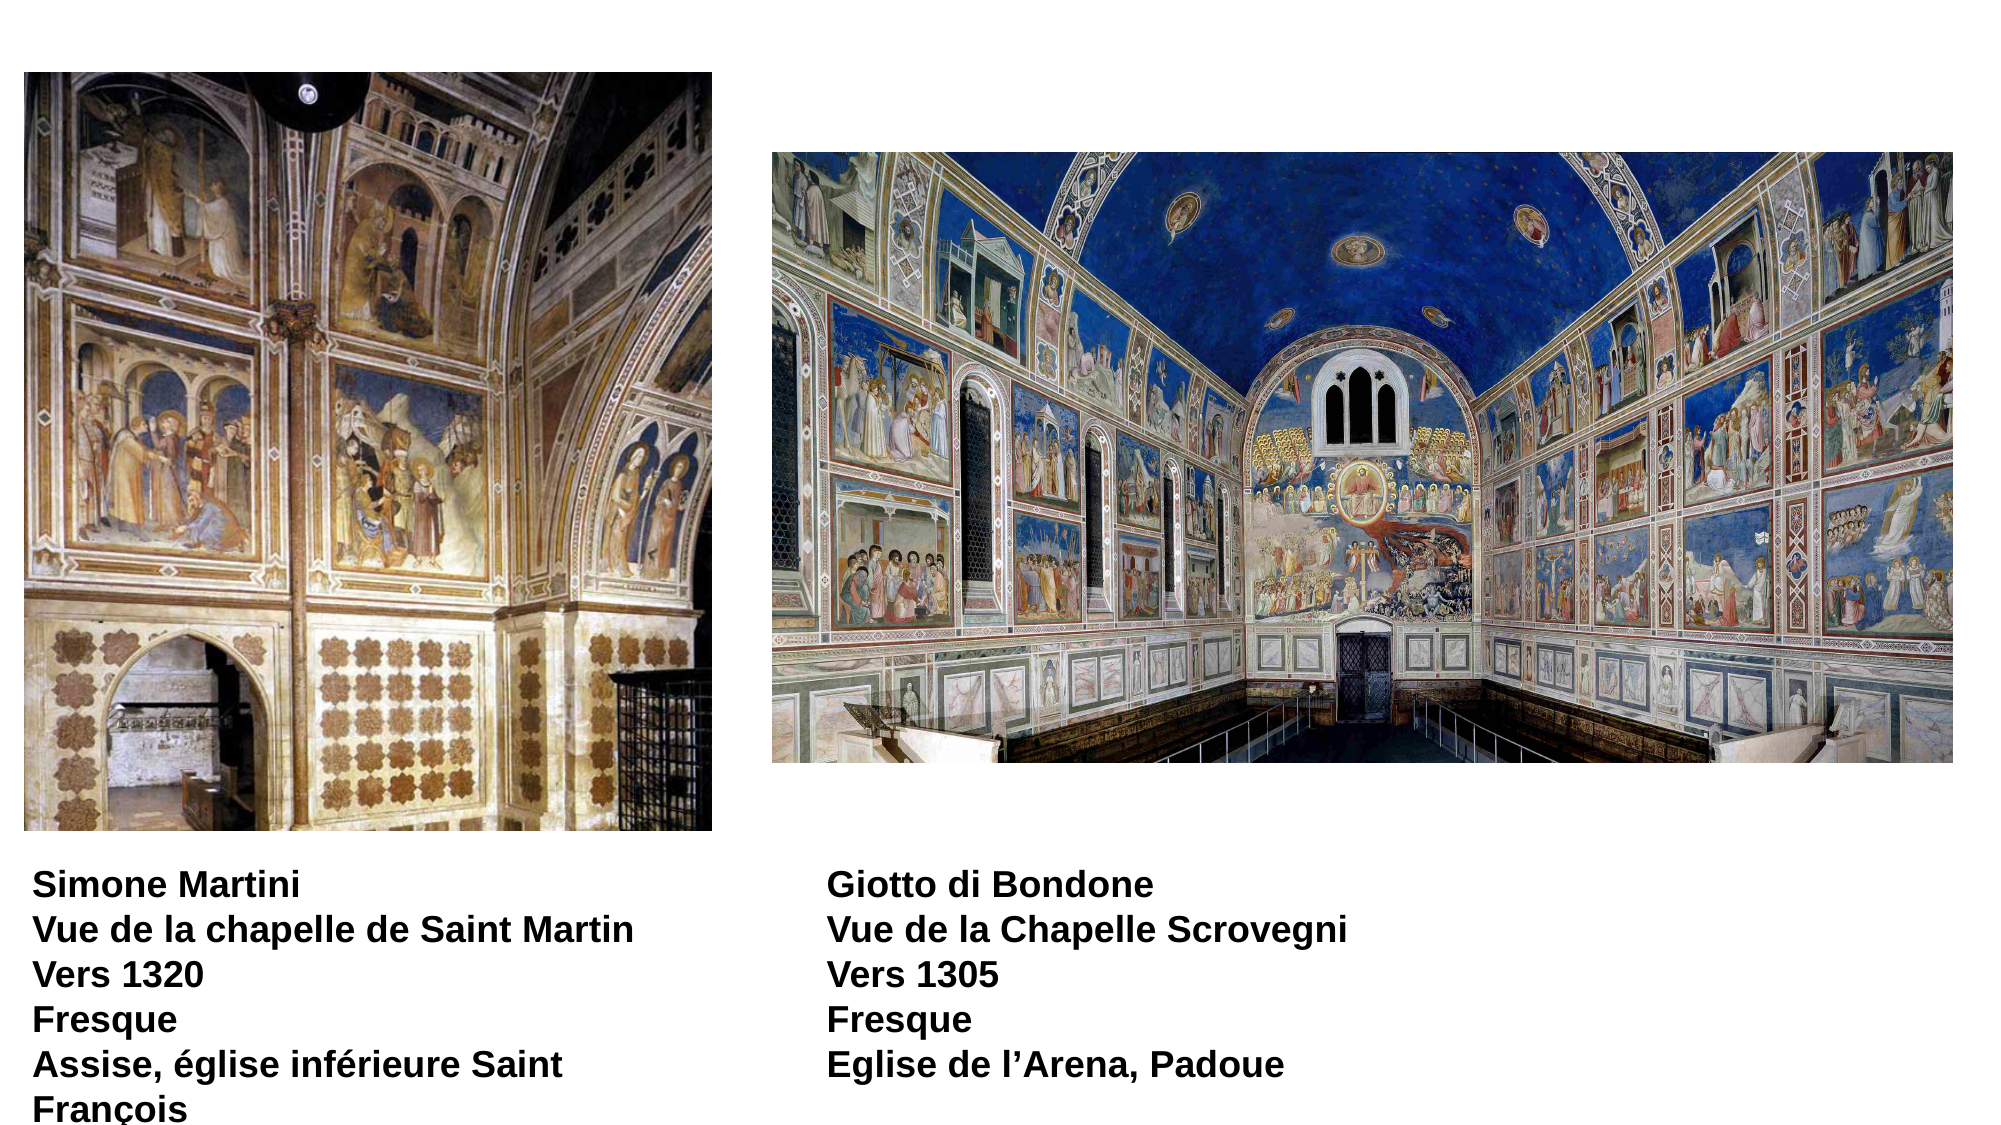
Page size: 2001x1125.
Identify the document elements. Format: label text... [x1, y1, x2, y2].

text_box Simone Martini Vue de la chapelle de Saint Martin Vers 1320 Fresque Assise, église inférieure Saint François [17, 853, 712, 1125]
picture [24, 72, 712, 831]
picture [772, 152, 1953, 763]
text_box Giotto di Bondone Vue de la Chapelle Scrovegni Vers 1305 Fresque Eglise de l’Arena, Padoue [811, 853, 1795, 1125]
